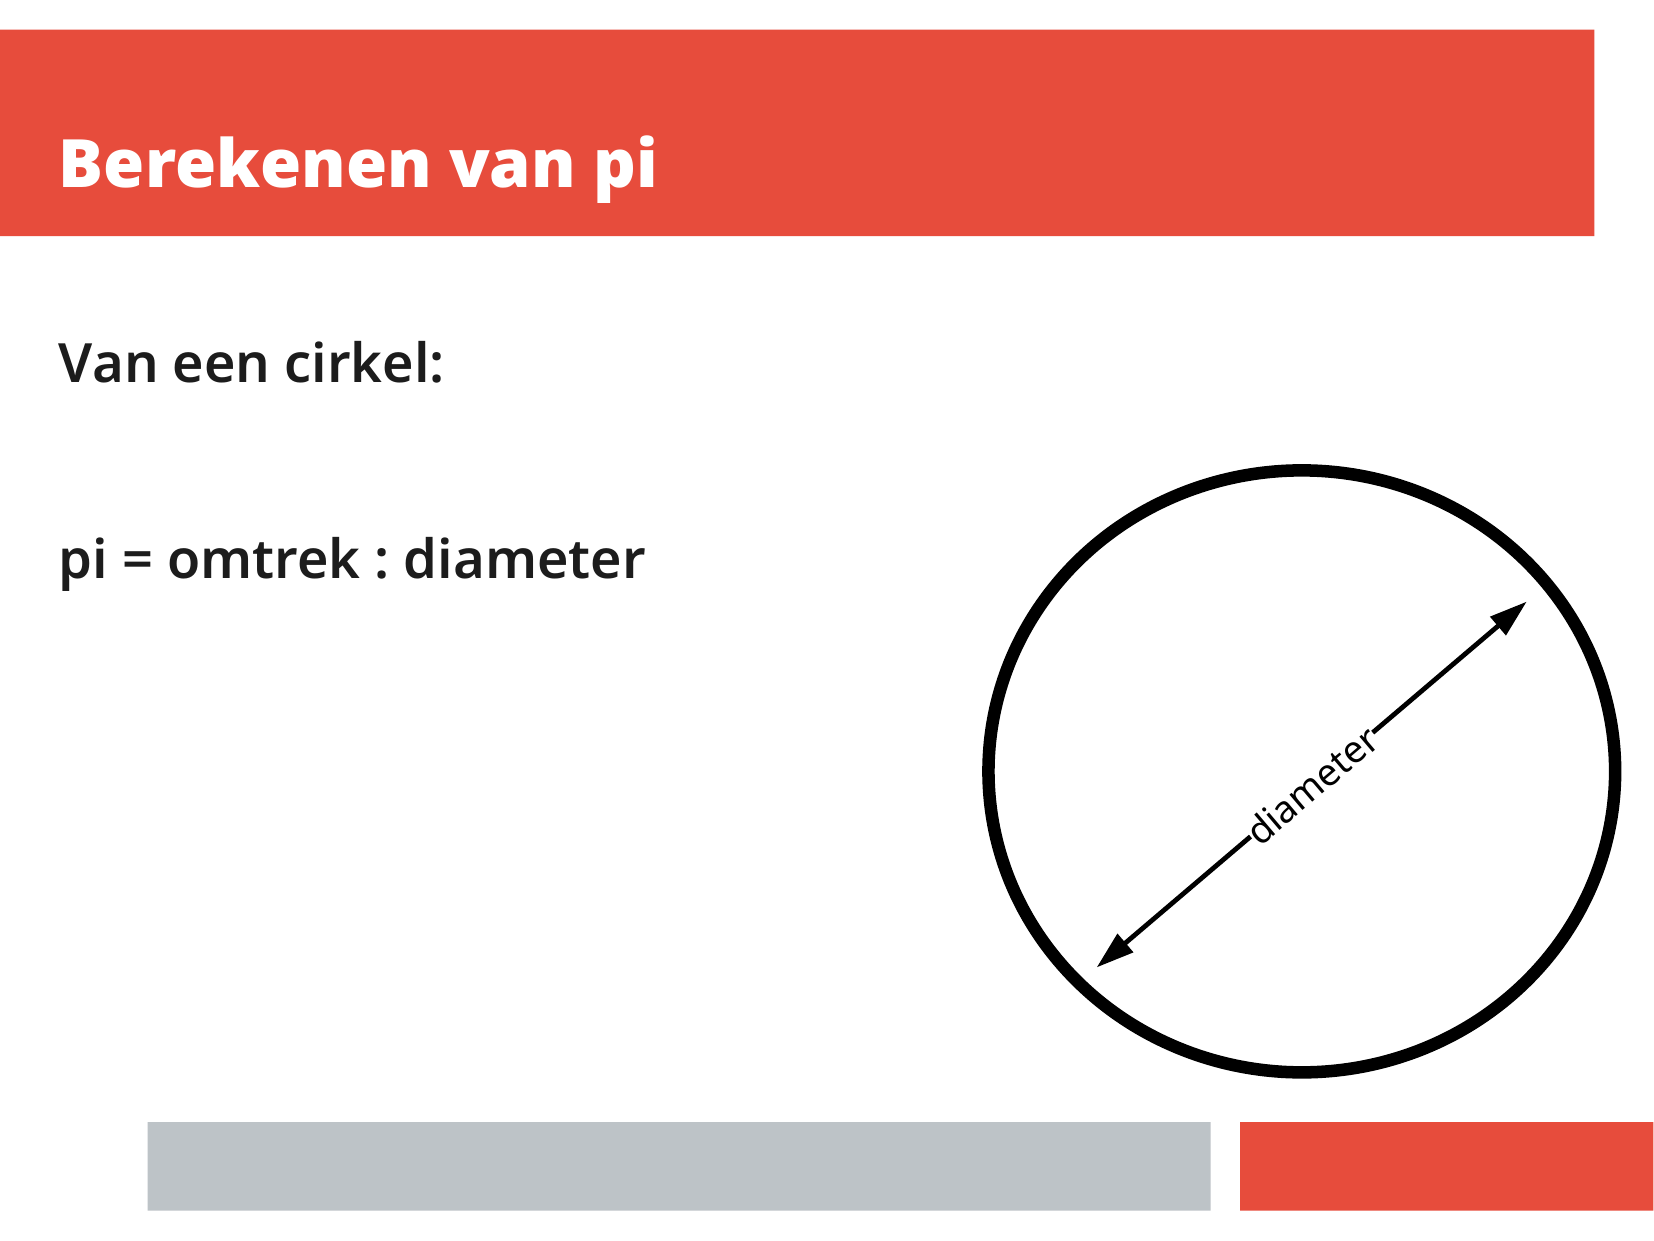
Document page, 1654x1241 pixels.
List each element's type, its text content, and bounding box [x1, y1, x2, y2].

title Berekenen van pi [59, 59, 1595, 207]
list Van een cirkel: pi = omtrek : diameter [995, 477, 1565, 1066]
list Van een cirkel: pi = omtrek : diameter [59, 324, 1565, 1093]
